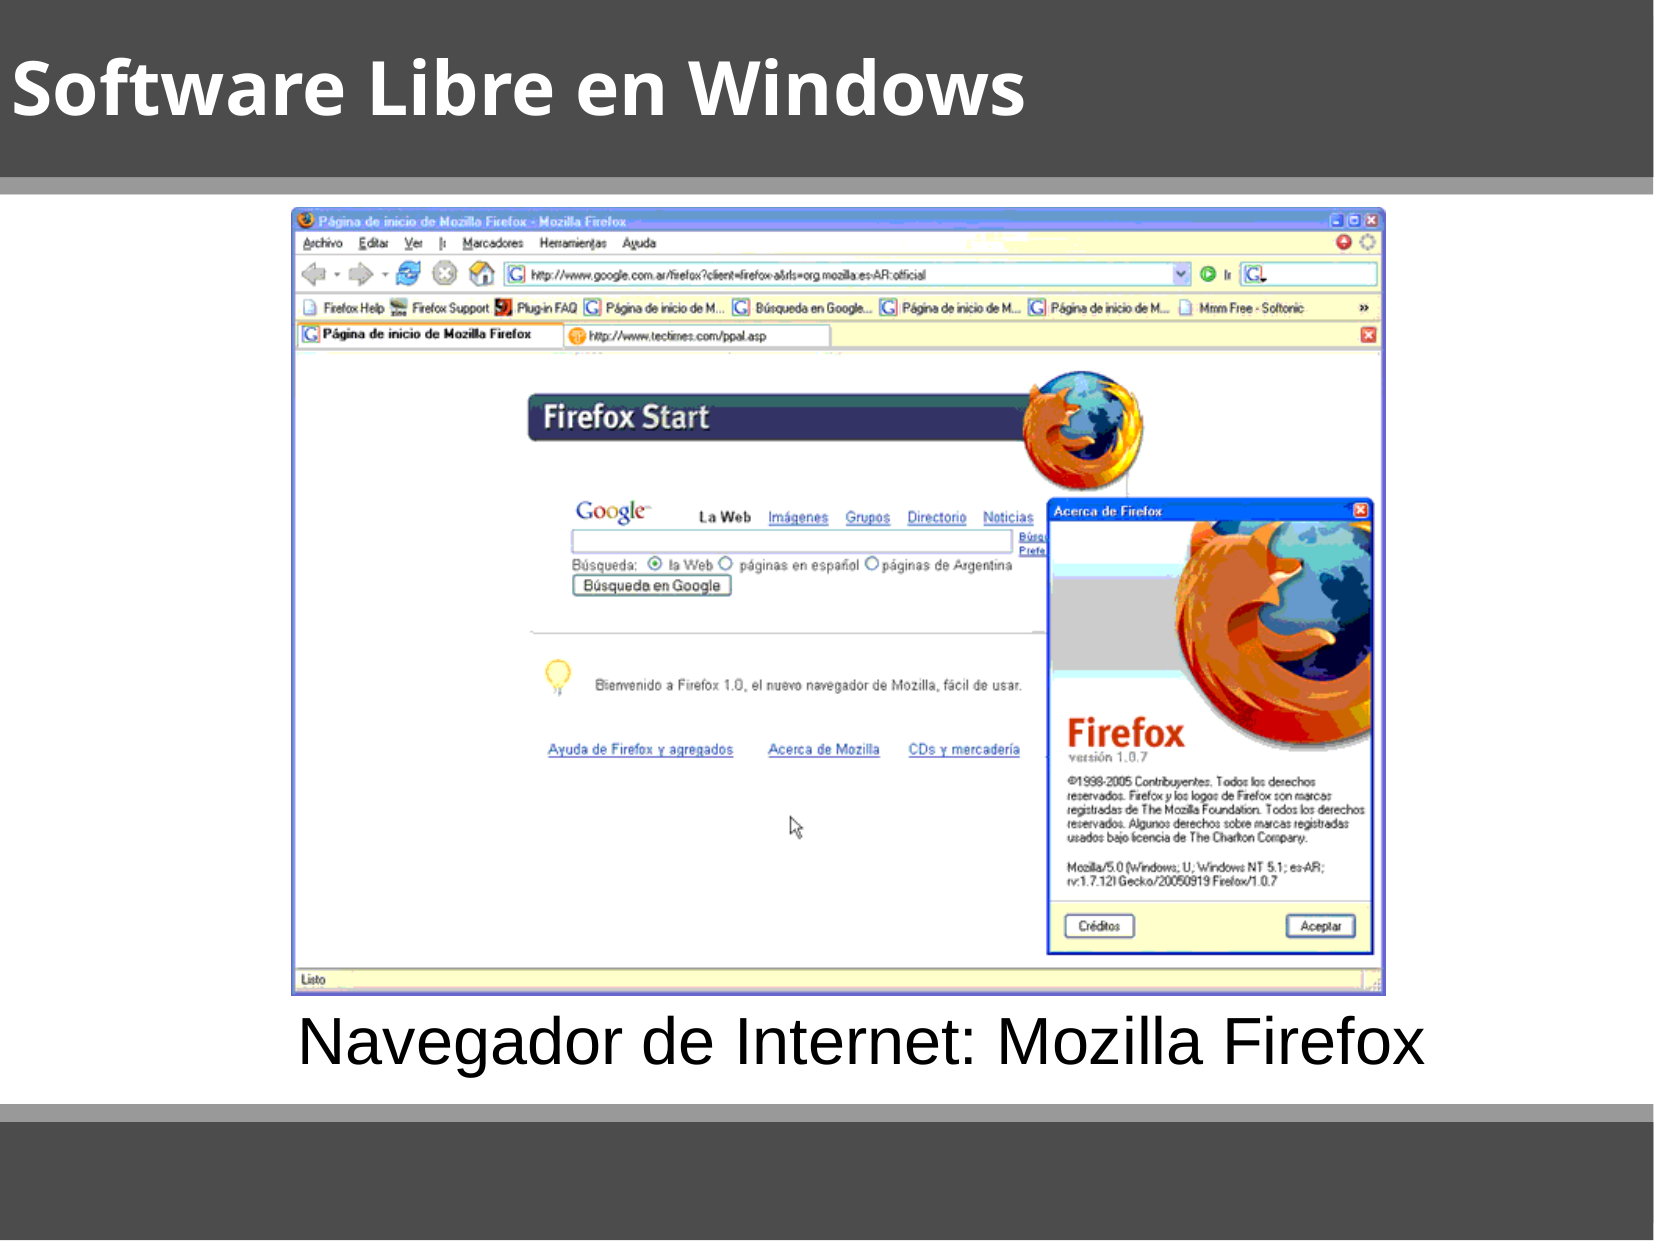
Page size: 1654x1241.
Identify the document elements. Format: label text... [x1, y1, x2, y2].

list Navegador de Internet: Mozilla Firefox [29, 1003, 1625, 1093]
title Software Libre en Windows [11, 15, 1654, 158]
picture [291, 207, 1386, 996]
